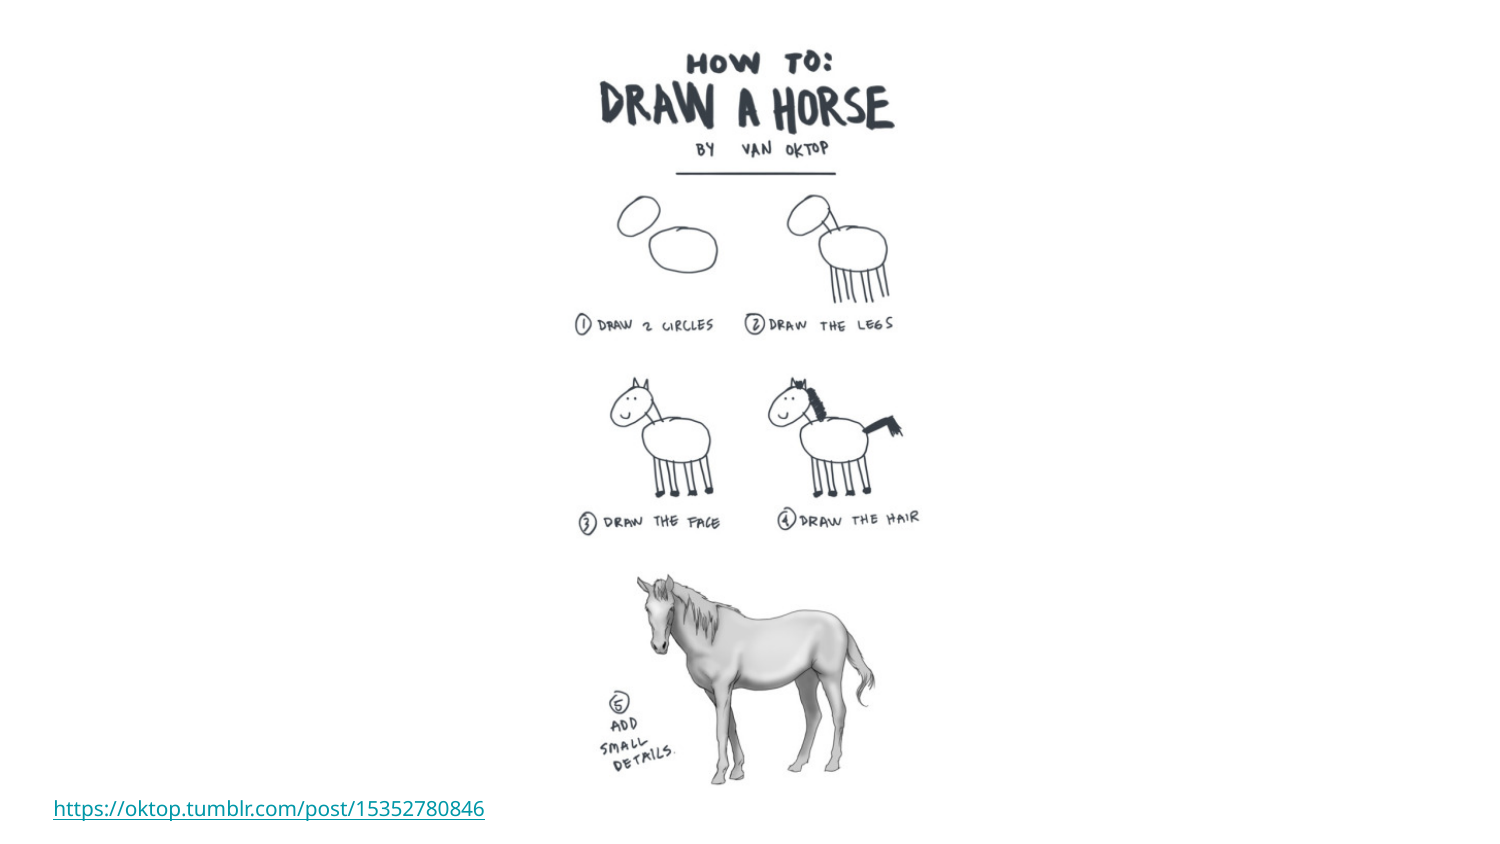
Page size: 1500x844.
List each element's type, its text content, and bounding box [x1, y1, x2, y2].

picture [535, 36, 965, 808]
list https://oktop.tumblr.com/post/15352780846 [38, 776, 1436, 820]
